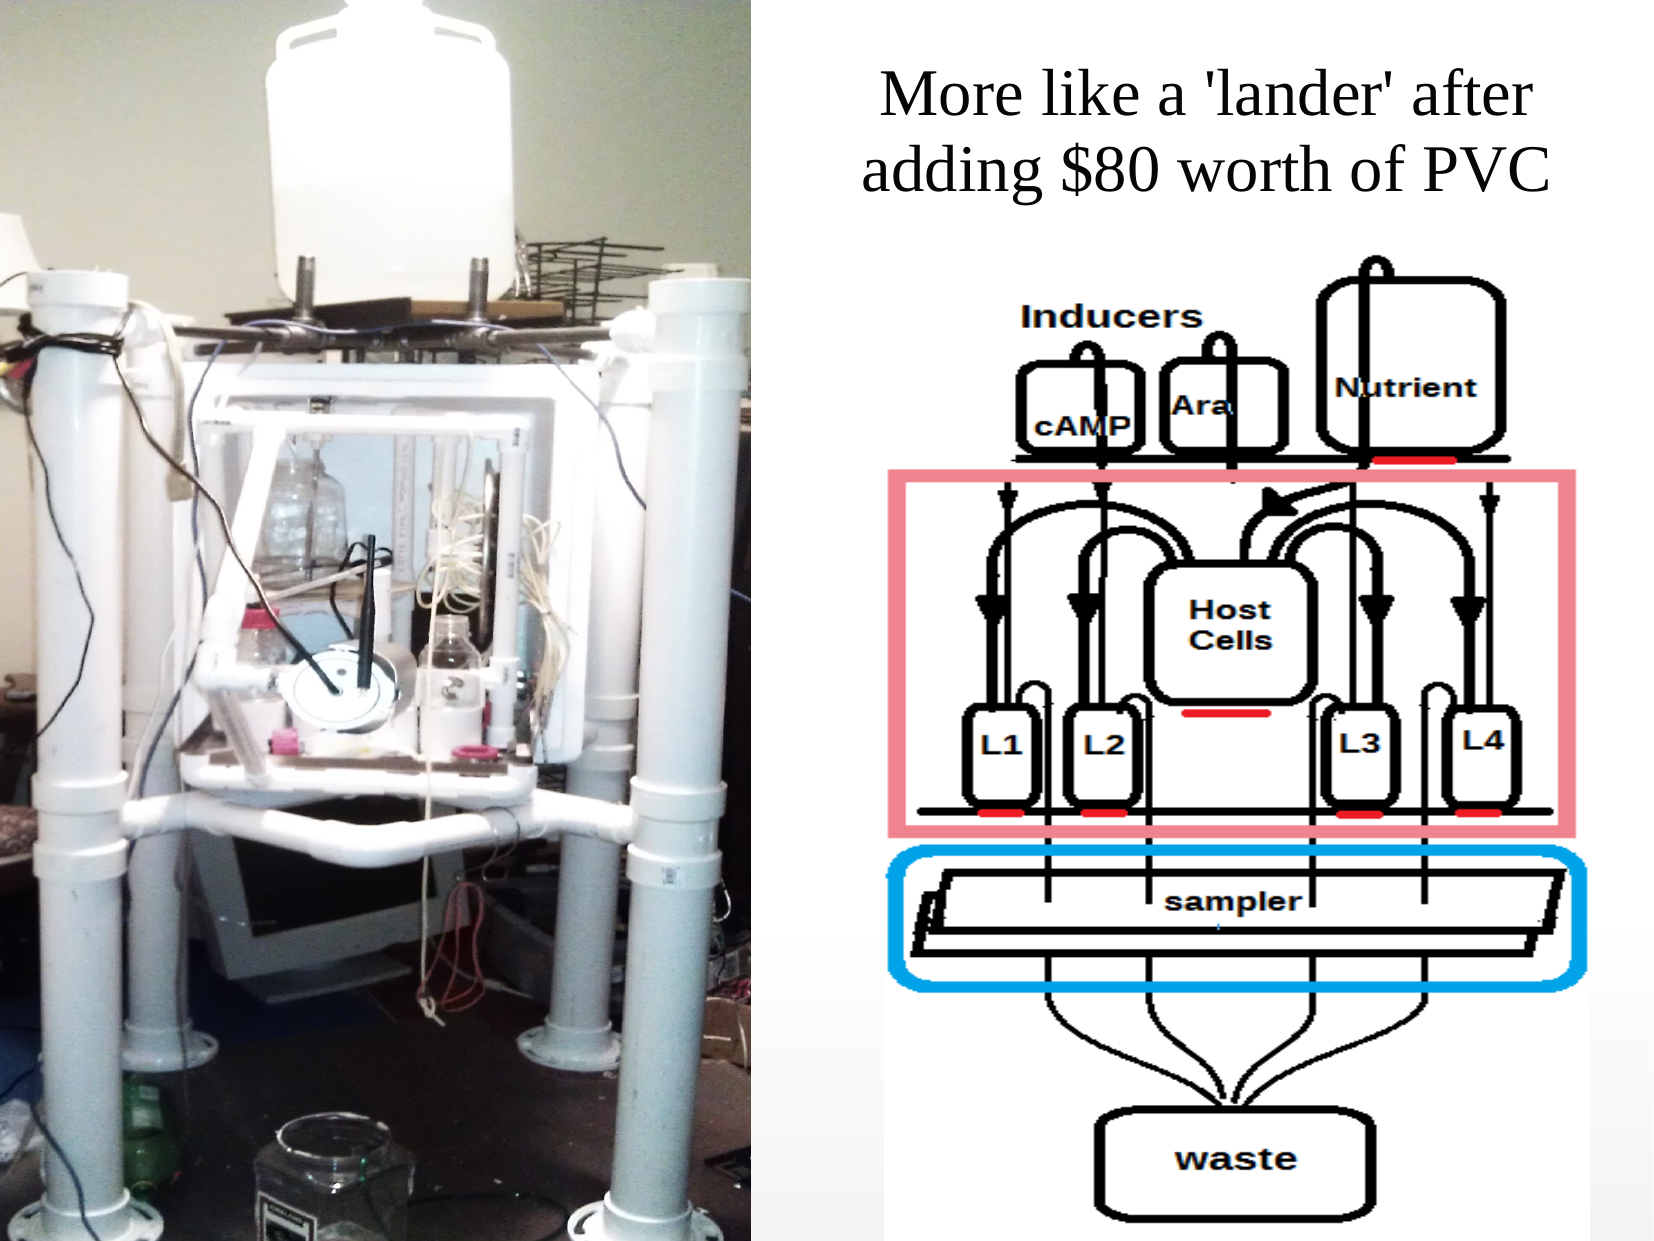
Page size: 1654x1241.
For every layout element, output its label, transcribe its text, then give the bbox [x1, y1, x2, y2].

picture [0, 0, 1654, 1241]
text_box More like a 'lander' after adding $80 worth of PVC [825, 15, 1591, 243]
